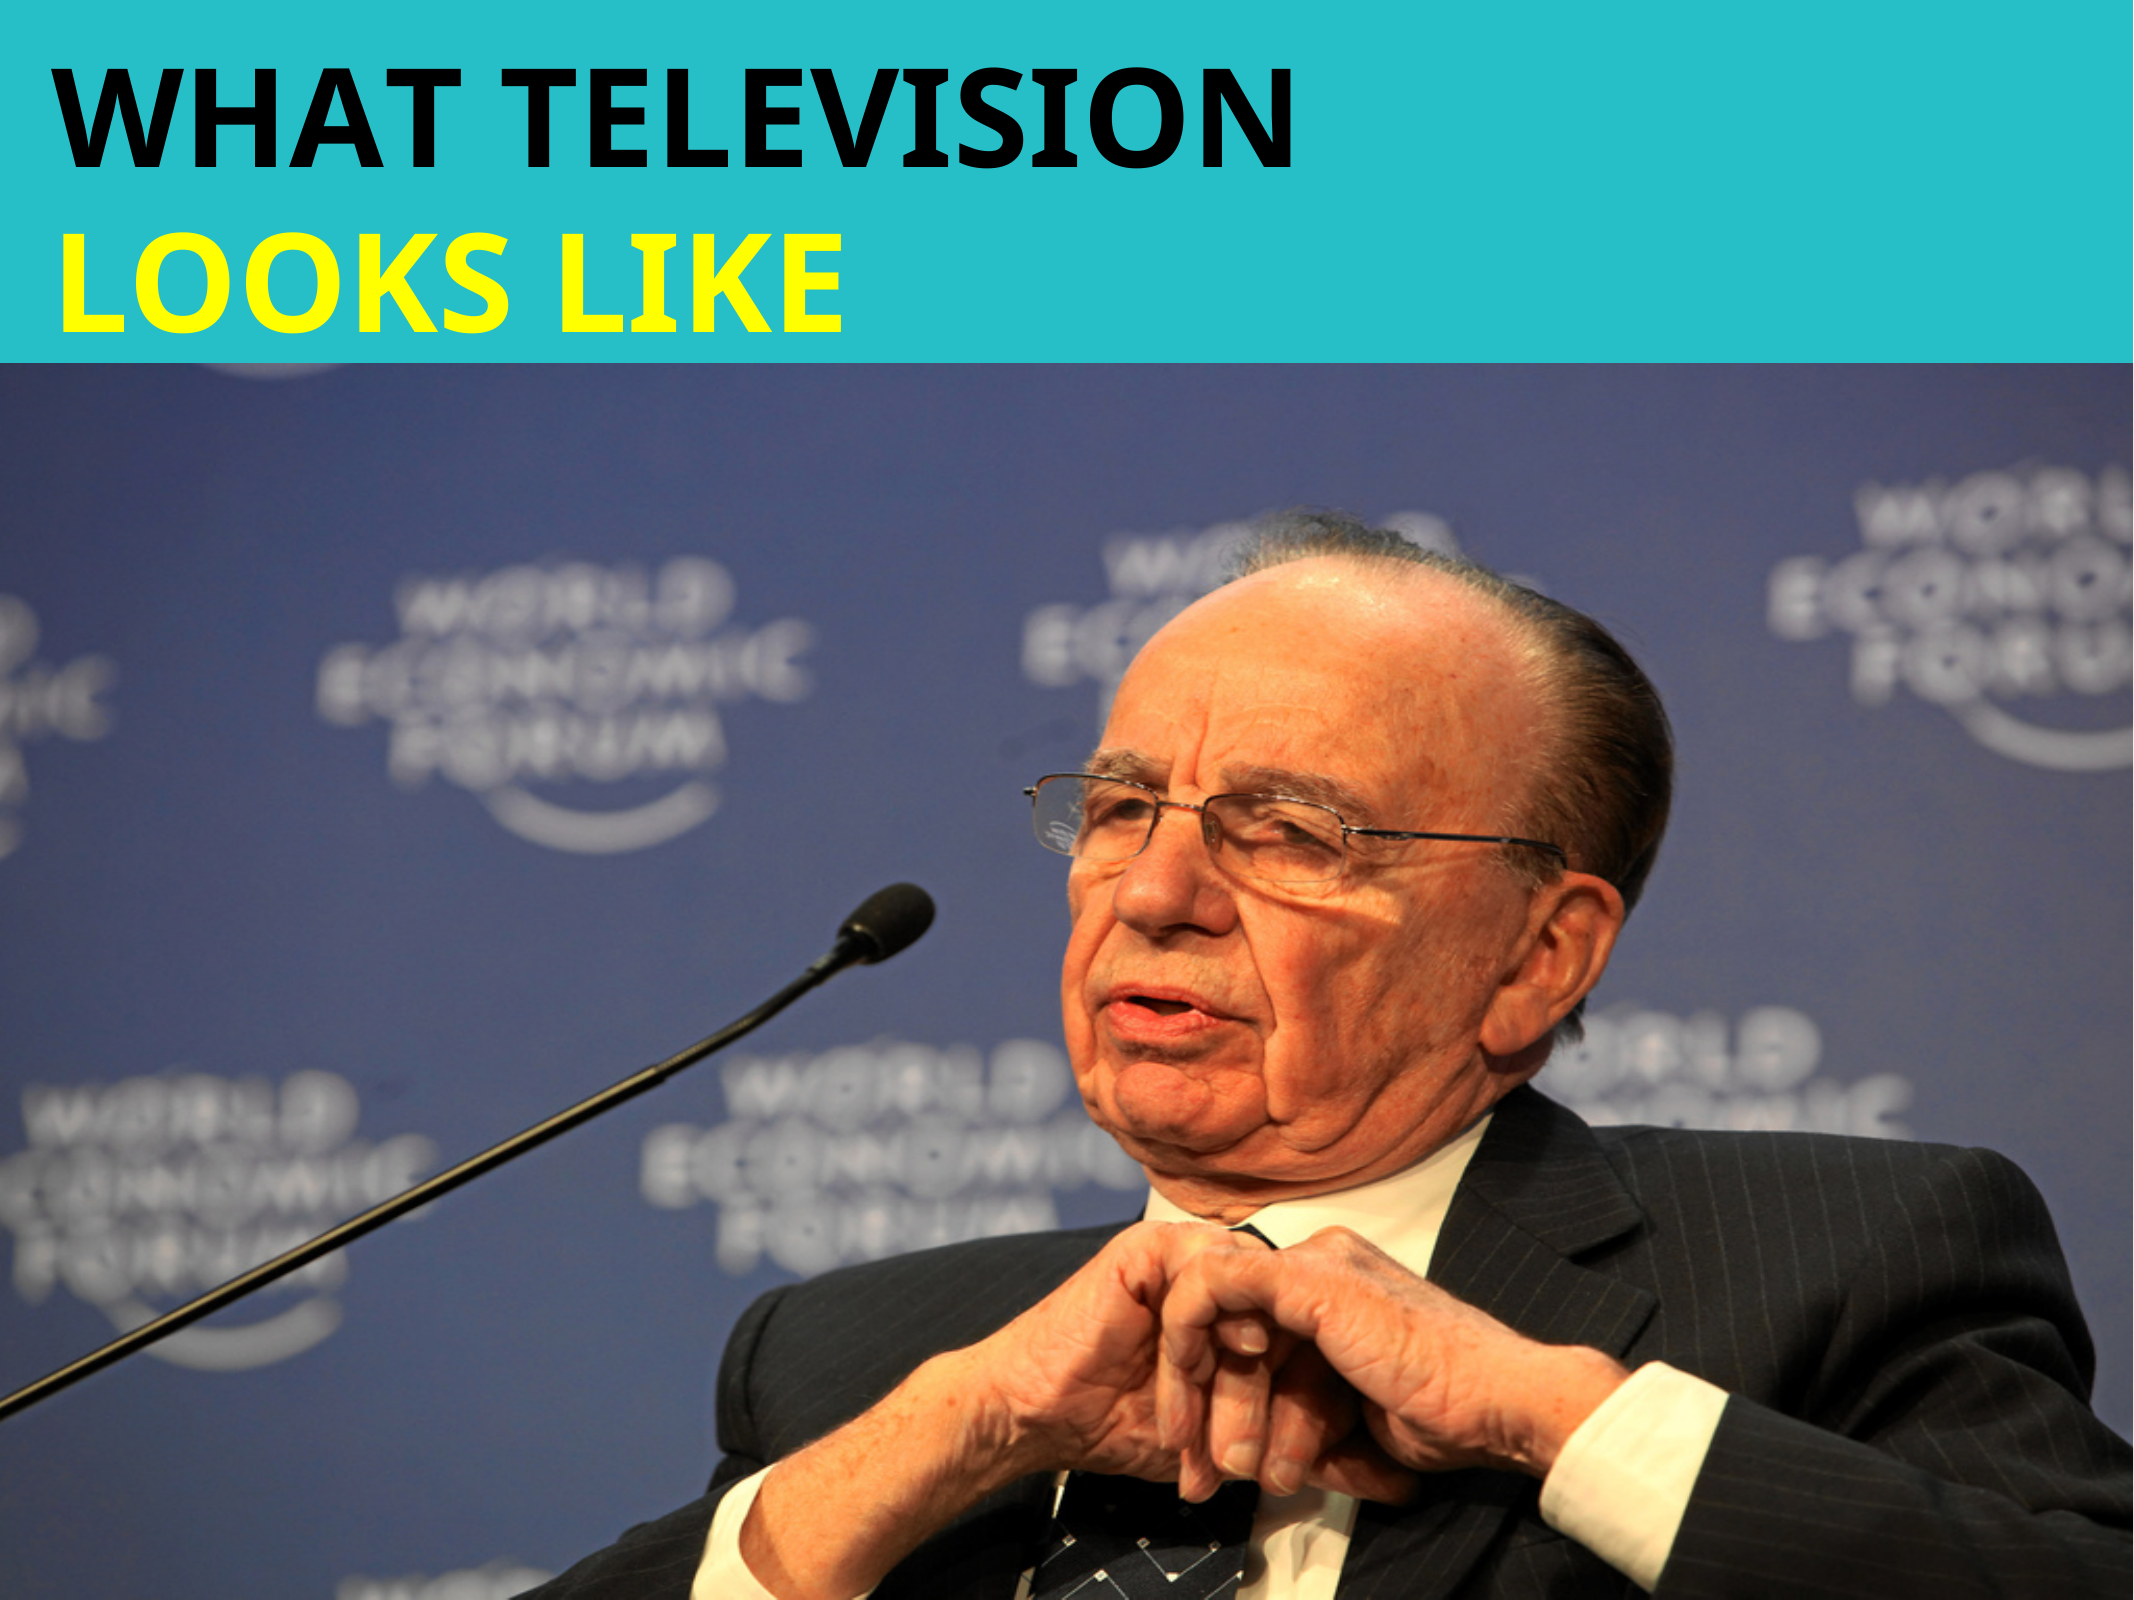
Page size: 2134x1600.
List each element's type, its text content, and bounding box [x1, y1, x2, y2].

text_box WHAT TELEVISION LOOKS LIKE [41, 29, 2055, 363]
picture [0, 363, 2134, 1600]
